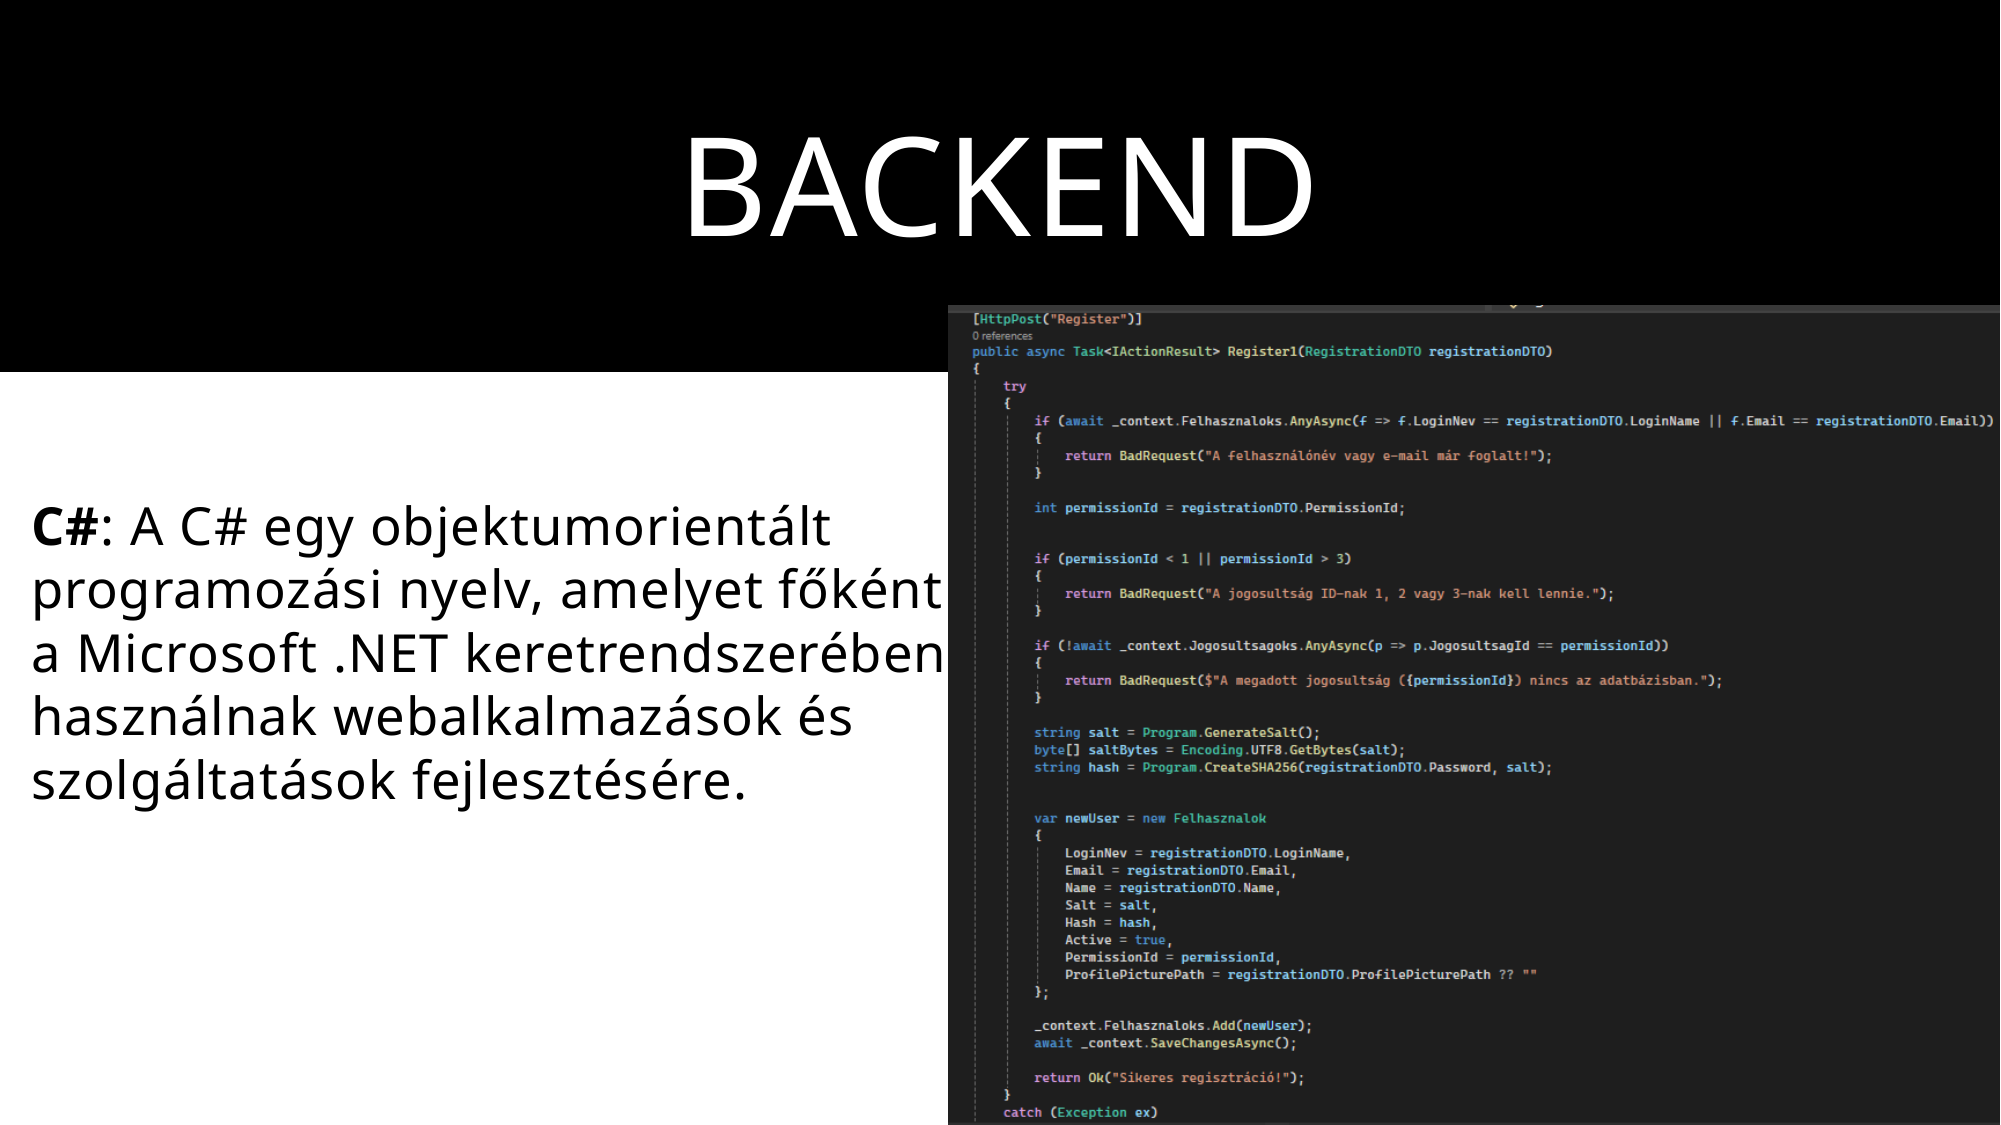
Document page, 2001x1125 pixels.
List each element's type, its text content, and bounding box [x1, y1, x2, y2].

list C#: A C# egy objektumorientált programozási nyelv, amelyet főként a Microsoft .NET keretrendszerében használnak webalkalmazások és szolgáltatások fejlesztésére. [16, 485, 948, 838]
picture [948, 305, 2000, 1125]
title Backend [157, 52, 1842, 332]
